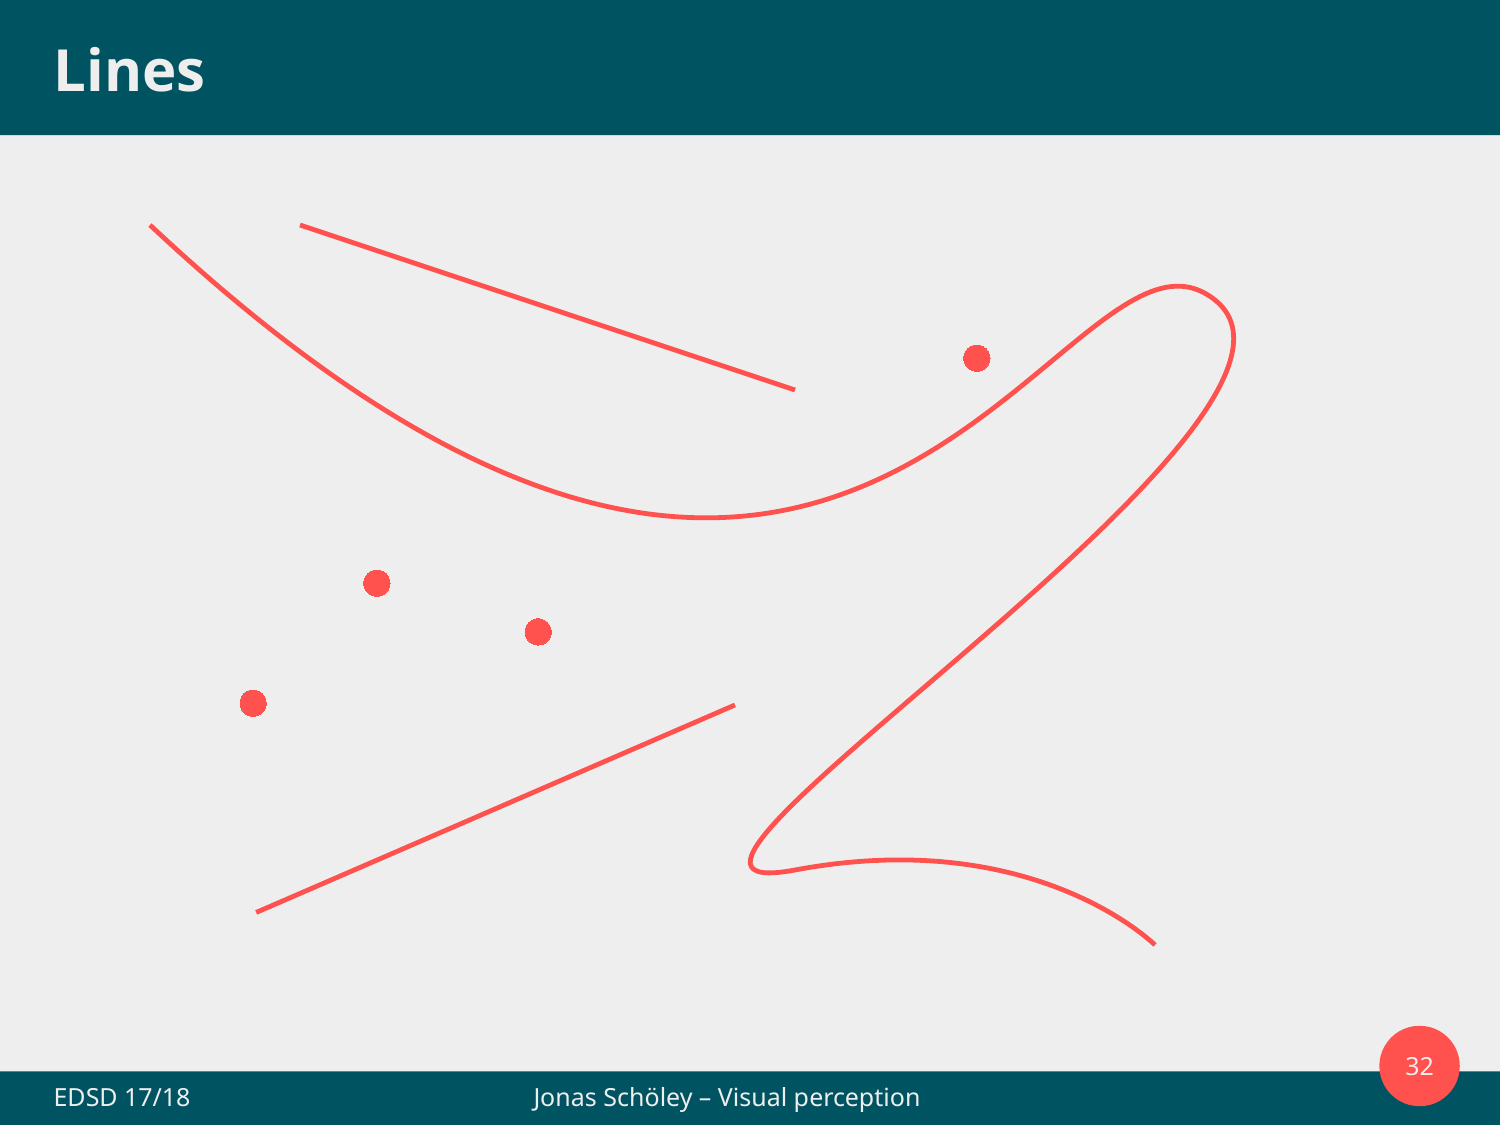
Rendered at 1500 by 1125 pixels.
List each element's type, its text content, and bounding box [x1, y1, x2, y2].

text_box [963, 345, 991, 372]
text_box [525, 618, 552, 646]
text_box [363, 570, 391, 597]
title Lines [53, 0, 1447, 141]
text_box [240, 690, 267, 717]
